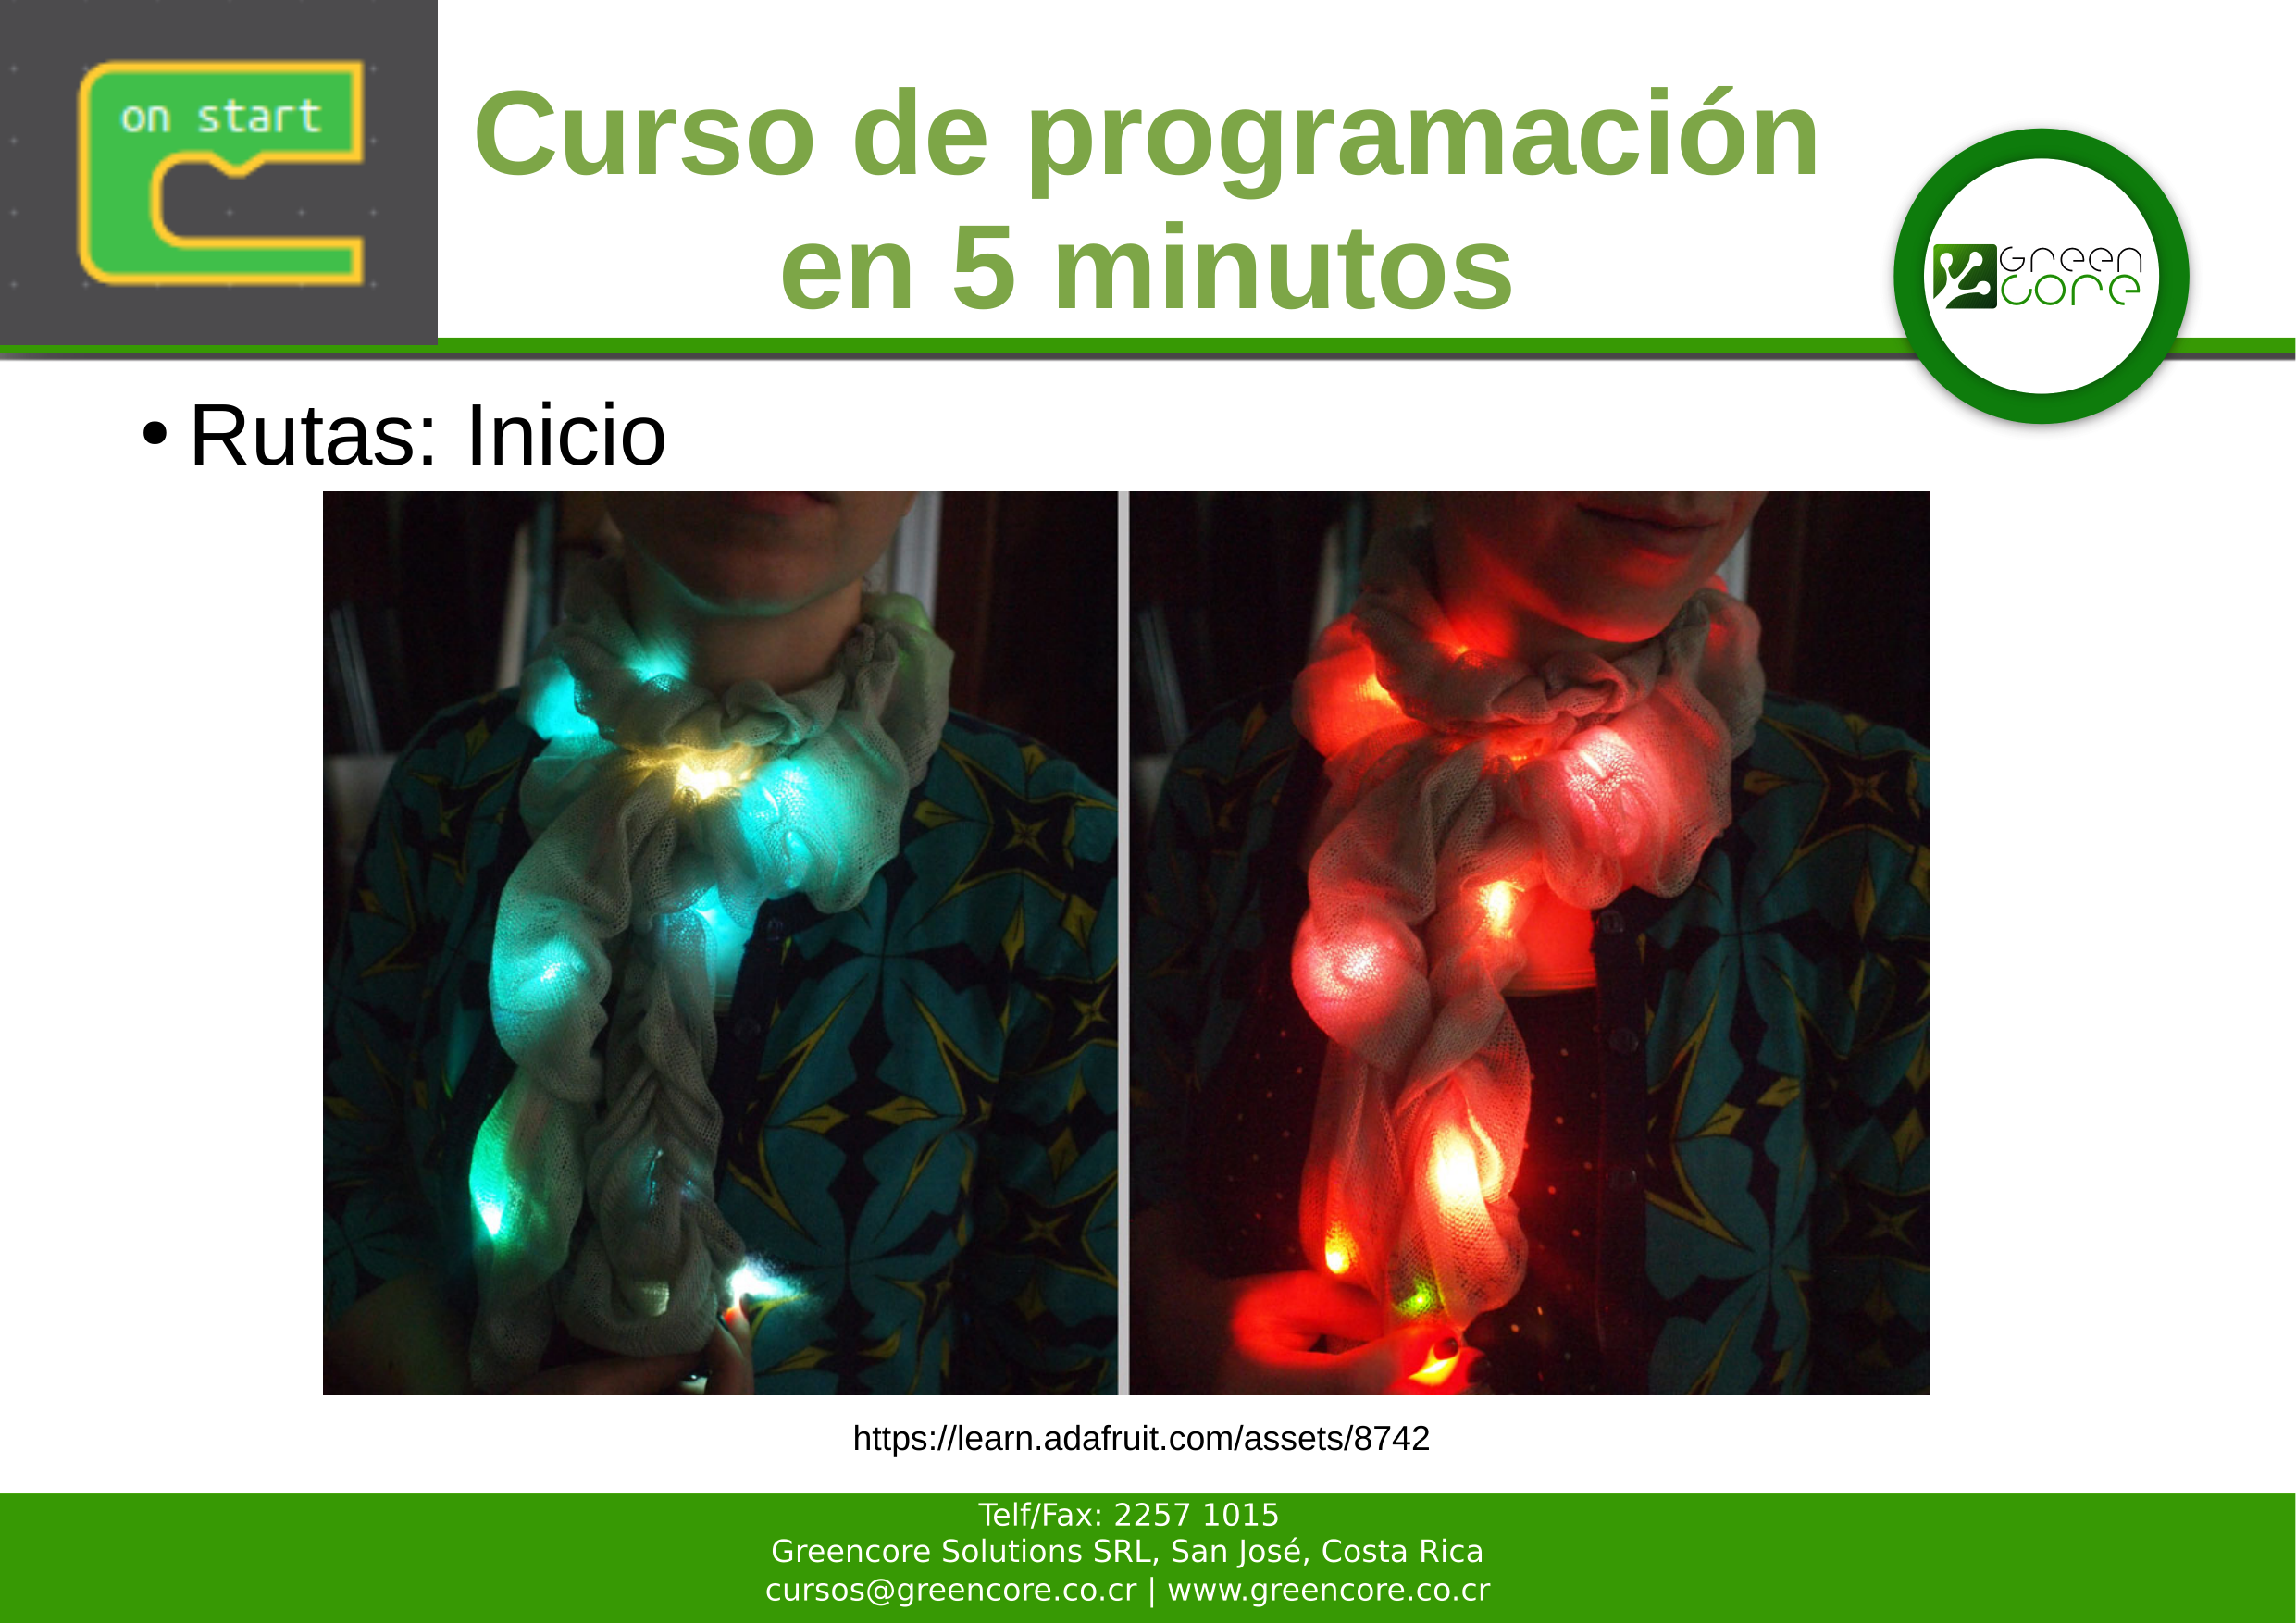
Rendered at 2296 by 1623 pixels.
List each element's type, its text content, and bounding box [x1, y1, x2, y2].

title Curso de programación en 5 minutos [438, 64, 2181, 336]
text_box https://learn.adafruit.com/assets/8742 [838, 1411, 1446, 1465]
picture [0, 0, 2296, 1623]
picture [323, 491, 1930, 1395]
list Rutas: Inicio [122, 386, 2190, 1623]
